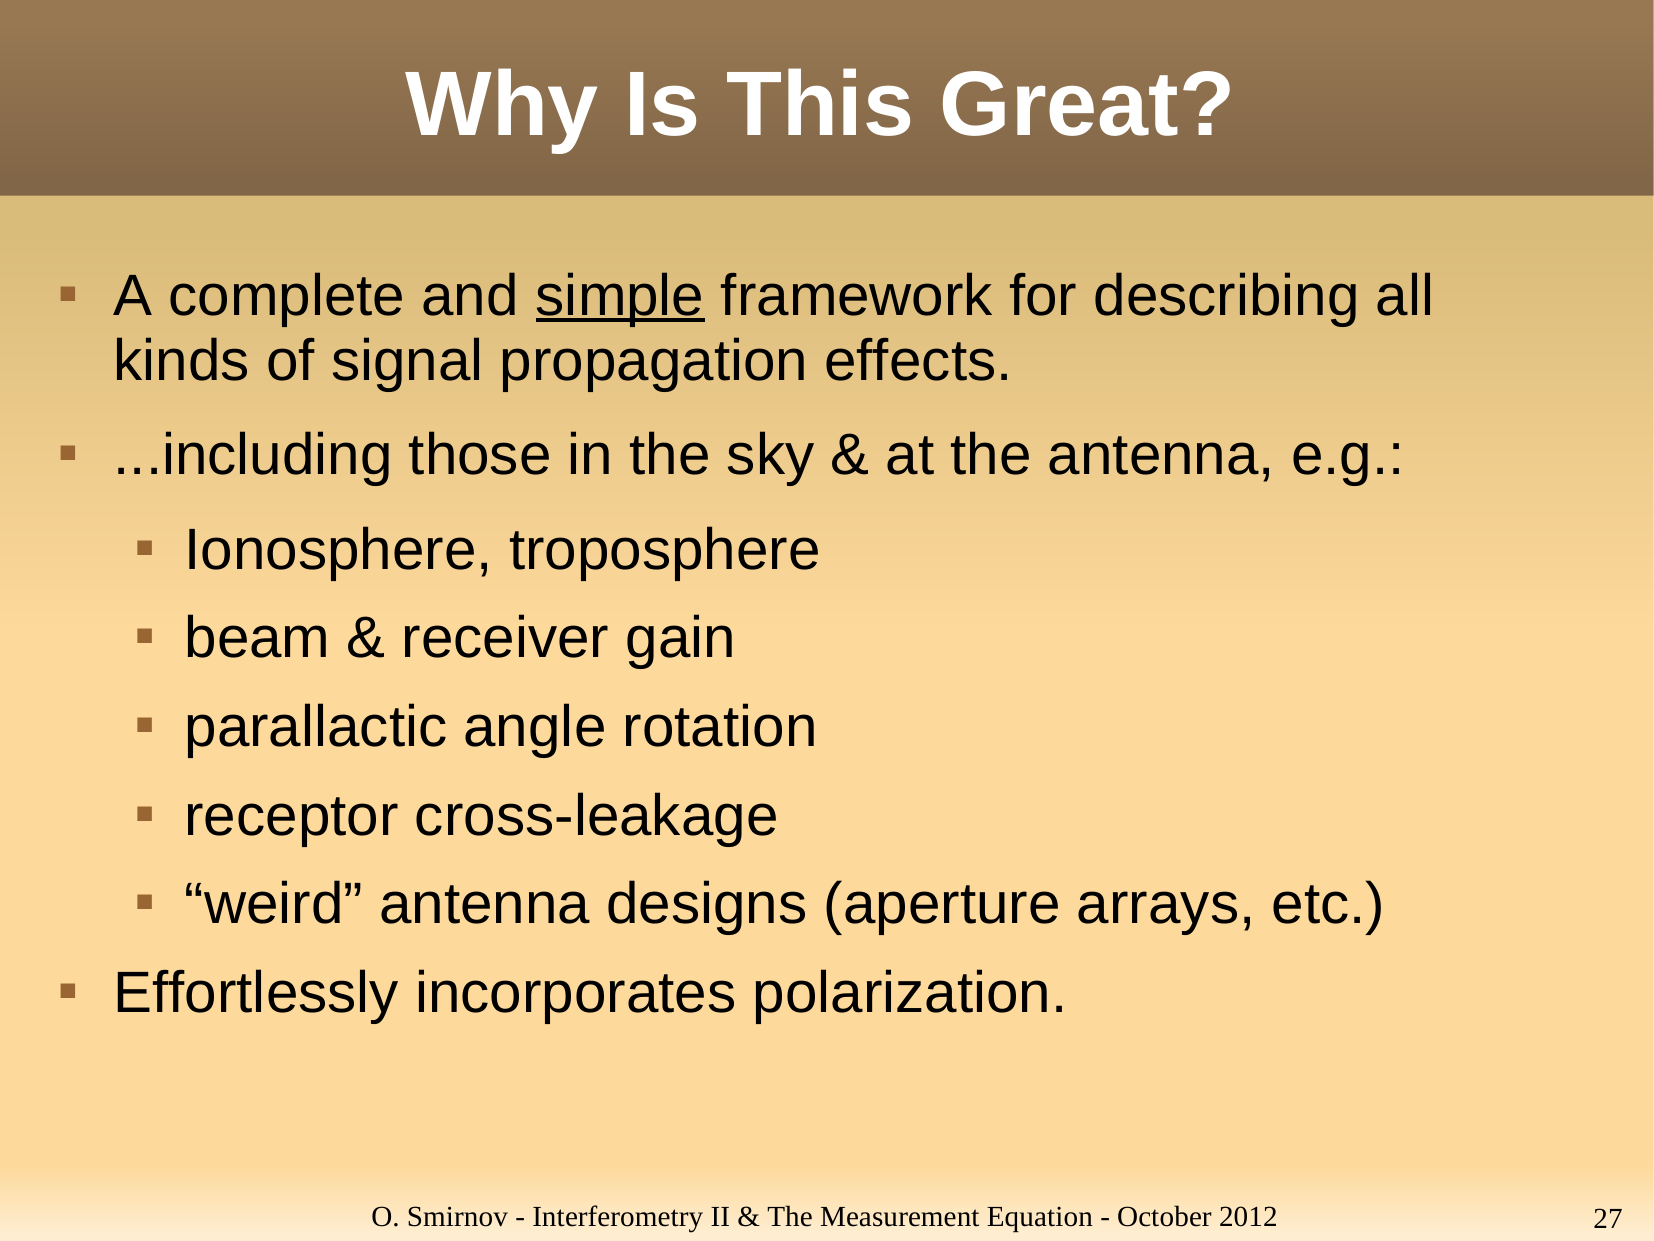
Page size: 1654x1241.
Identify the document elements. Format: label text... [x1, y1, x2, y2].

picture [0, 0, 1654, 1241]
title Why Is This Great? [76, 0, 1565, 208]
list A complete and simple framework for describing all kinds of signal propagation effects. ...including those in the sky & at the antenna, e.g.: Ionosphere, troposphere beam & receiver gain parallactic angle rotation receptor cross-leakage “weird” antenna designs (aperture arrays, etc.) Effortlessly incorporates polarization. [42, 262, 1576, 1120]
